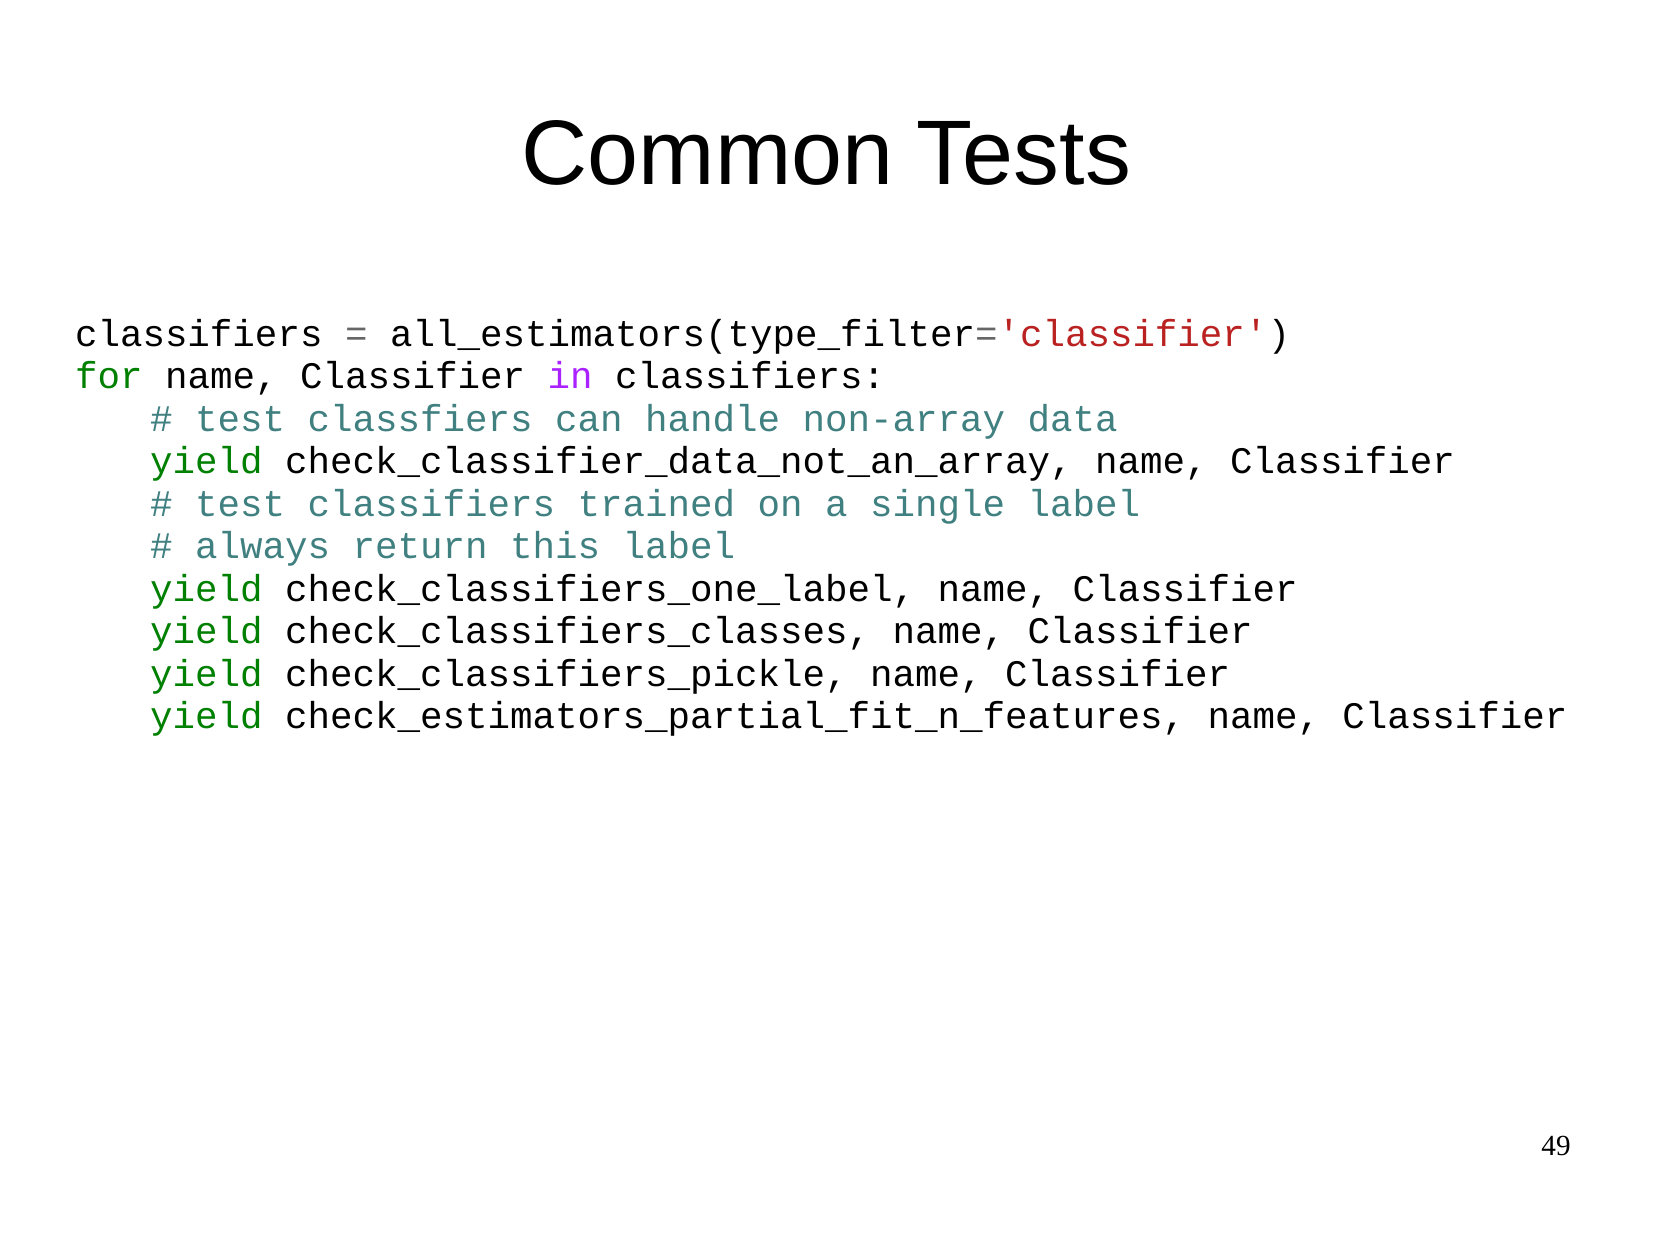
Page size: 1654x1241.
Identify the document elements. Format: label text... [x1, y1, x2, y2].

text_box classifiers = all_estimators(type_filter='classifier') for name, Classifier in classifiers: # test classfiers can handle non-array data yield check_classifier_data_not_an_array, name, Classifier # test classifiers trained on a single label # always return this label yield check_classifiers_one_label, name, Classifier yield check_classifiers_classes, name, Classifier yield check_classifiers_pickle, name, Classifier yield check_estimators_partial_fit_n_features, name, Classifier [75, 315, 1568, 743]
title Common Tests [82, 49, 1571, 257]
